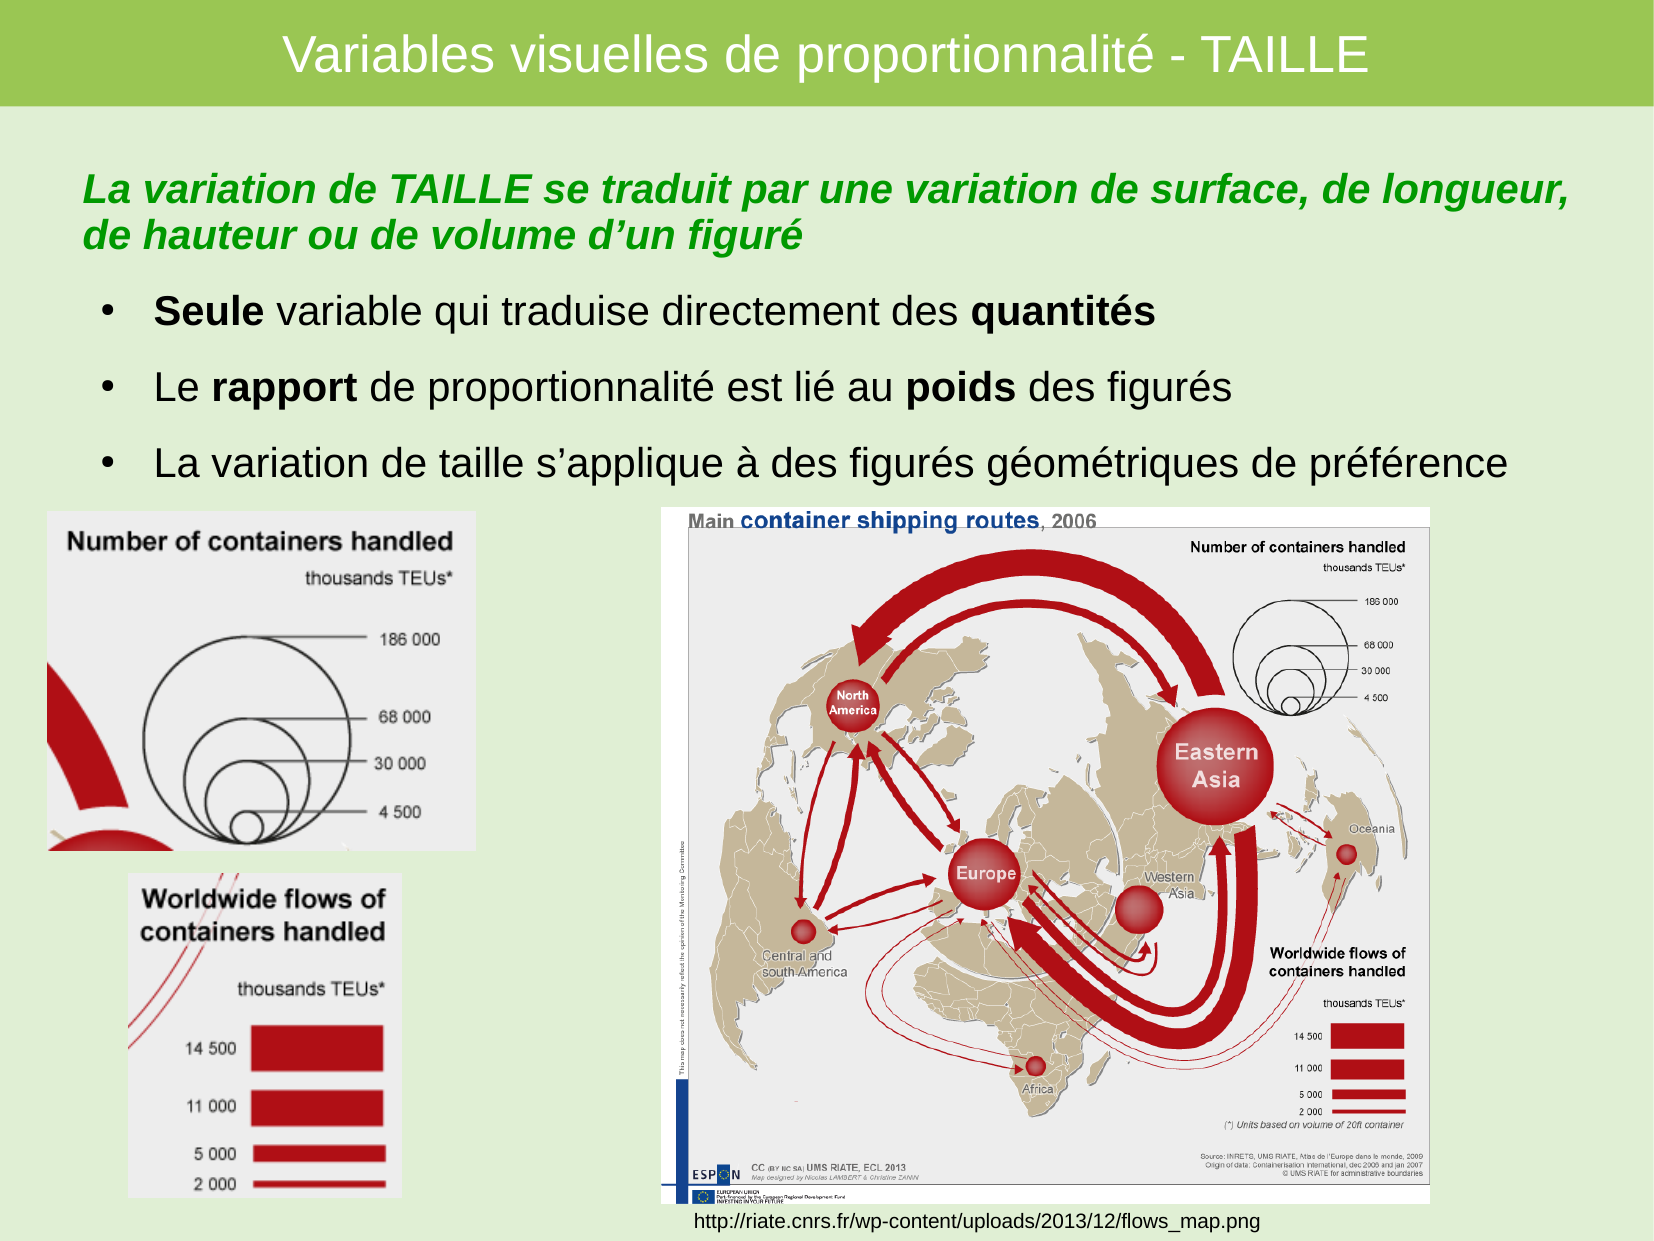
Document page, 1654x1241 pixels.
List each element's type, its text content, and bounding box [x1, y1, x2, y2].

picture [47, 511, 476, 851]
picture [128, 873, 402, 1198]
text_box http://riate.cnrs.fr/wp-content/uploads/2013/12/flows_map.png [679, 1202, 1542, 1241]
picture [661, 507, 1430, 1204]
list La variation de TAILLE se traduit par une variation de surface, de longueur, de hauteur ou de volume d’un figuré Seule variable qui traduise directement des quantités Le rapport de proportionnalité est lié au poids des figurés La variation de taille s’applique à des figurés géométriques de préférence [82, 165, 1571, 1193]
title Variables visuelles de proportionnalité - TAILLE [82, 19, 1571, 89]
